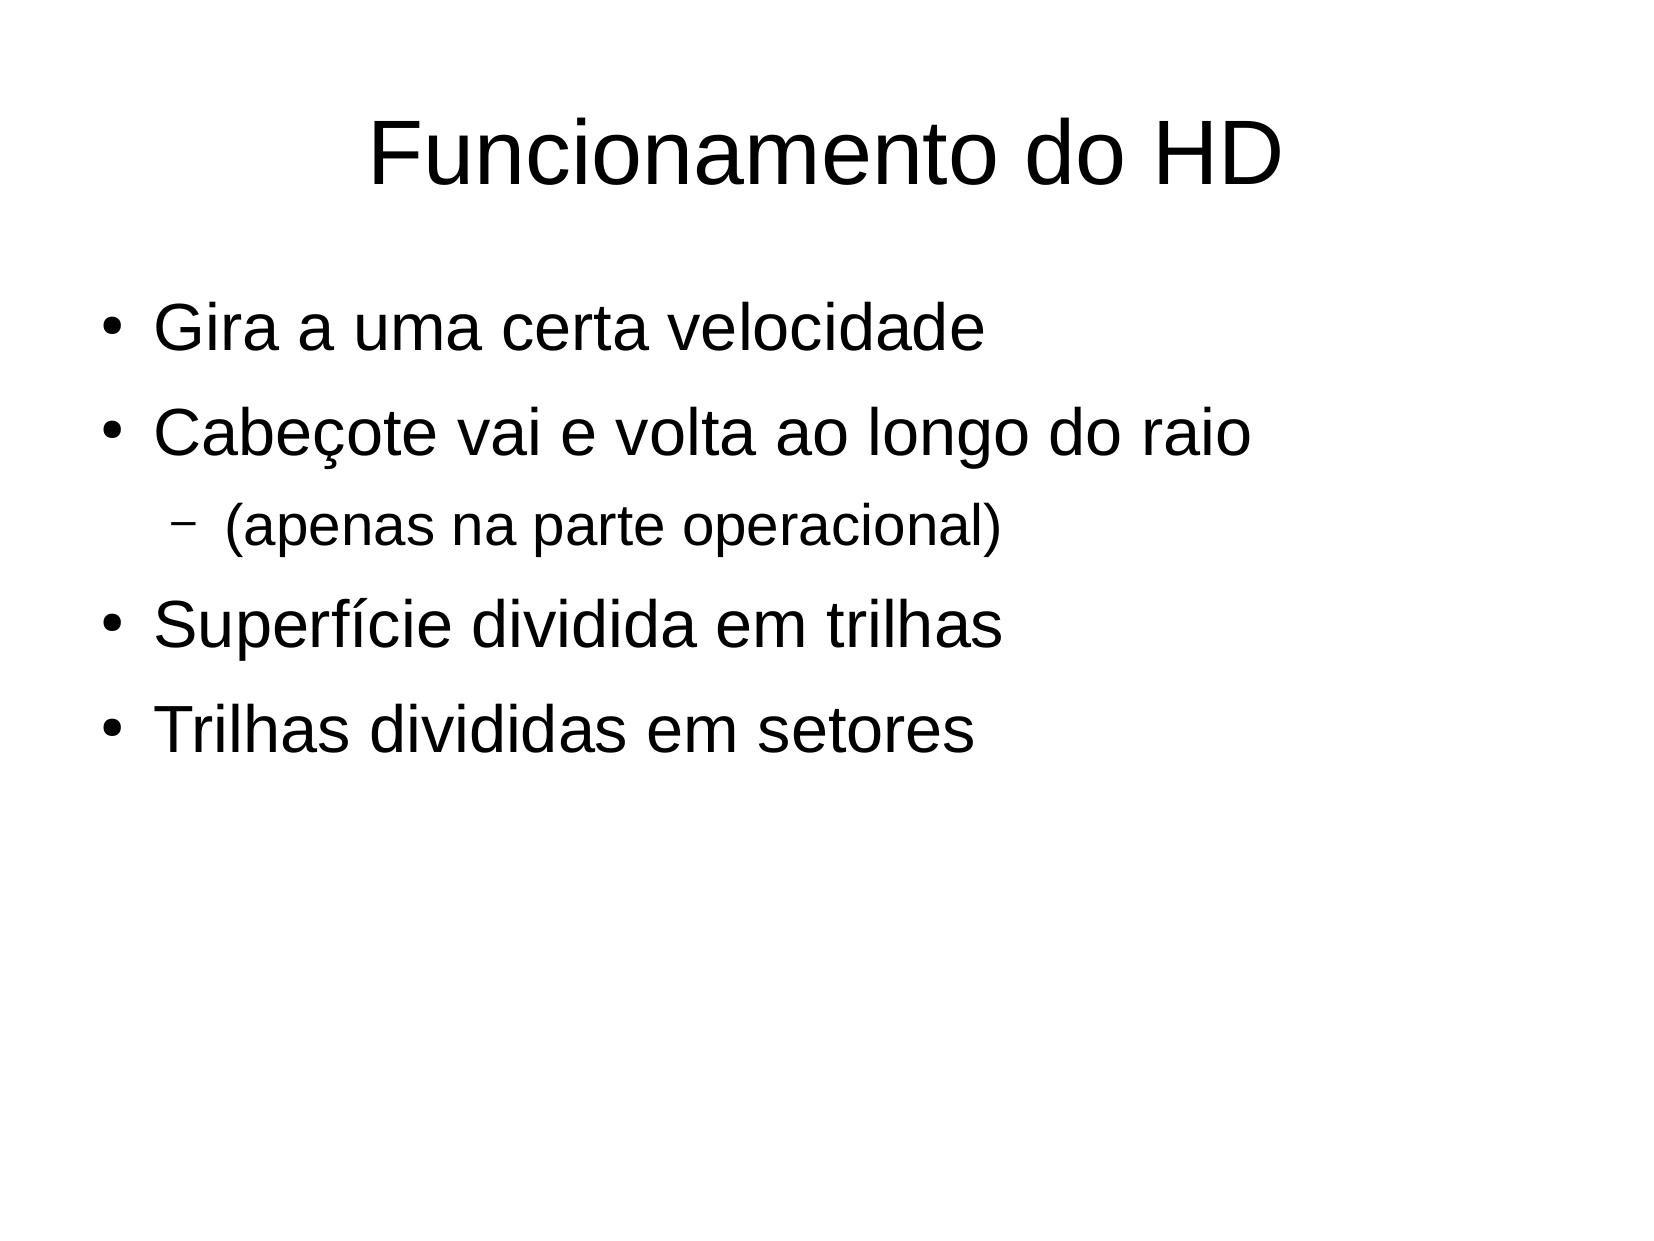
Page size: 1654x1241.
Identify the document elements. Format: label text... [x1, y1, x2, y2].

list Gira a uma certa velocidade Cabeçote vai e volta ao longo do raio (apenas na parte operacional) Superfície dividida em trilhas Trilhas divididas em setores [82, 290, 1571, 1010]
title Funcionamento do HD [82, 49, 1571, 257]
